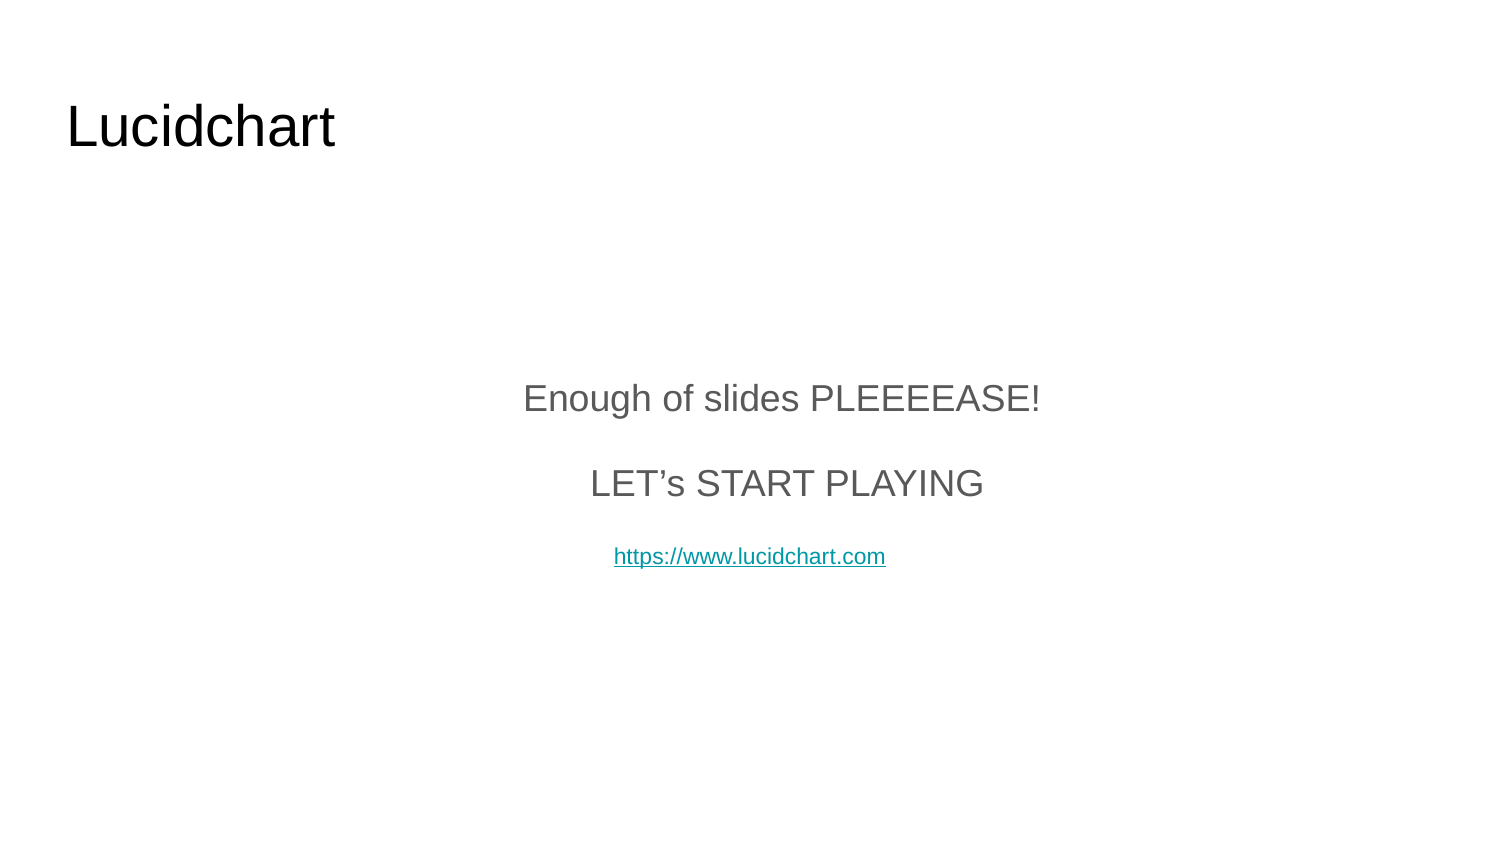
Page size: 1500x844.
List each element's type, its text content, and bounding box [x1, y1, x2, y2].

title Lucidchart [51, 72, 1449, 167]
list Enough of slides PLEEEEASE! LET’s START PLAYING https://www.lucidchart.com [51, 189, 1449, 750]
